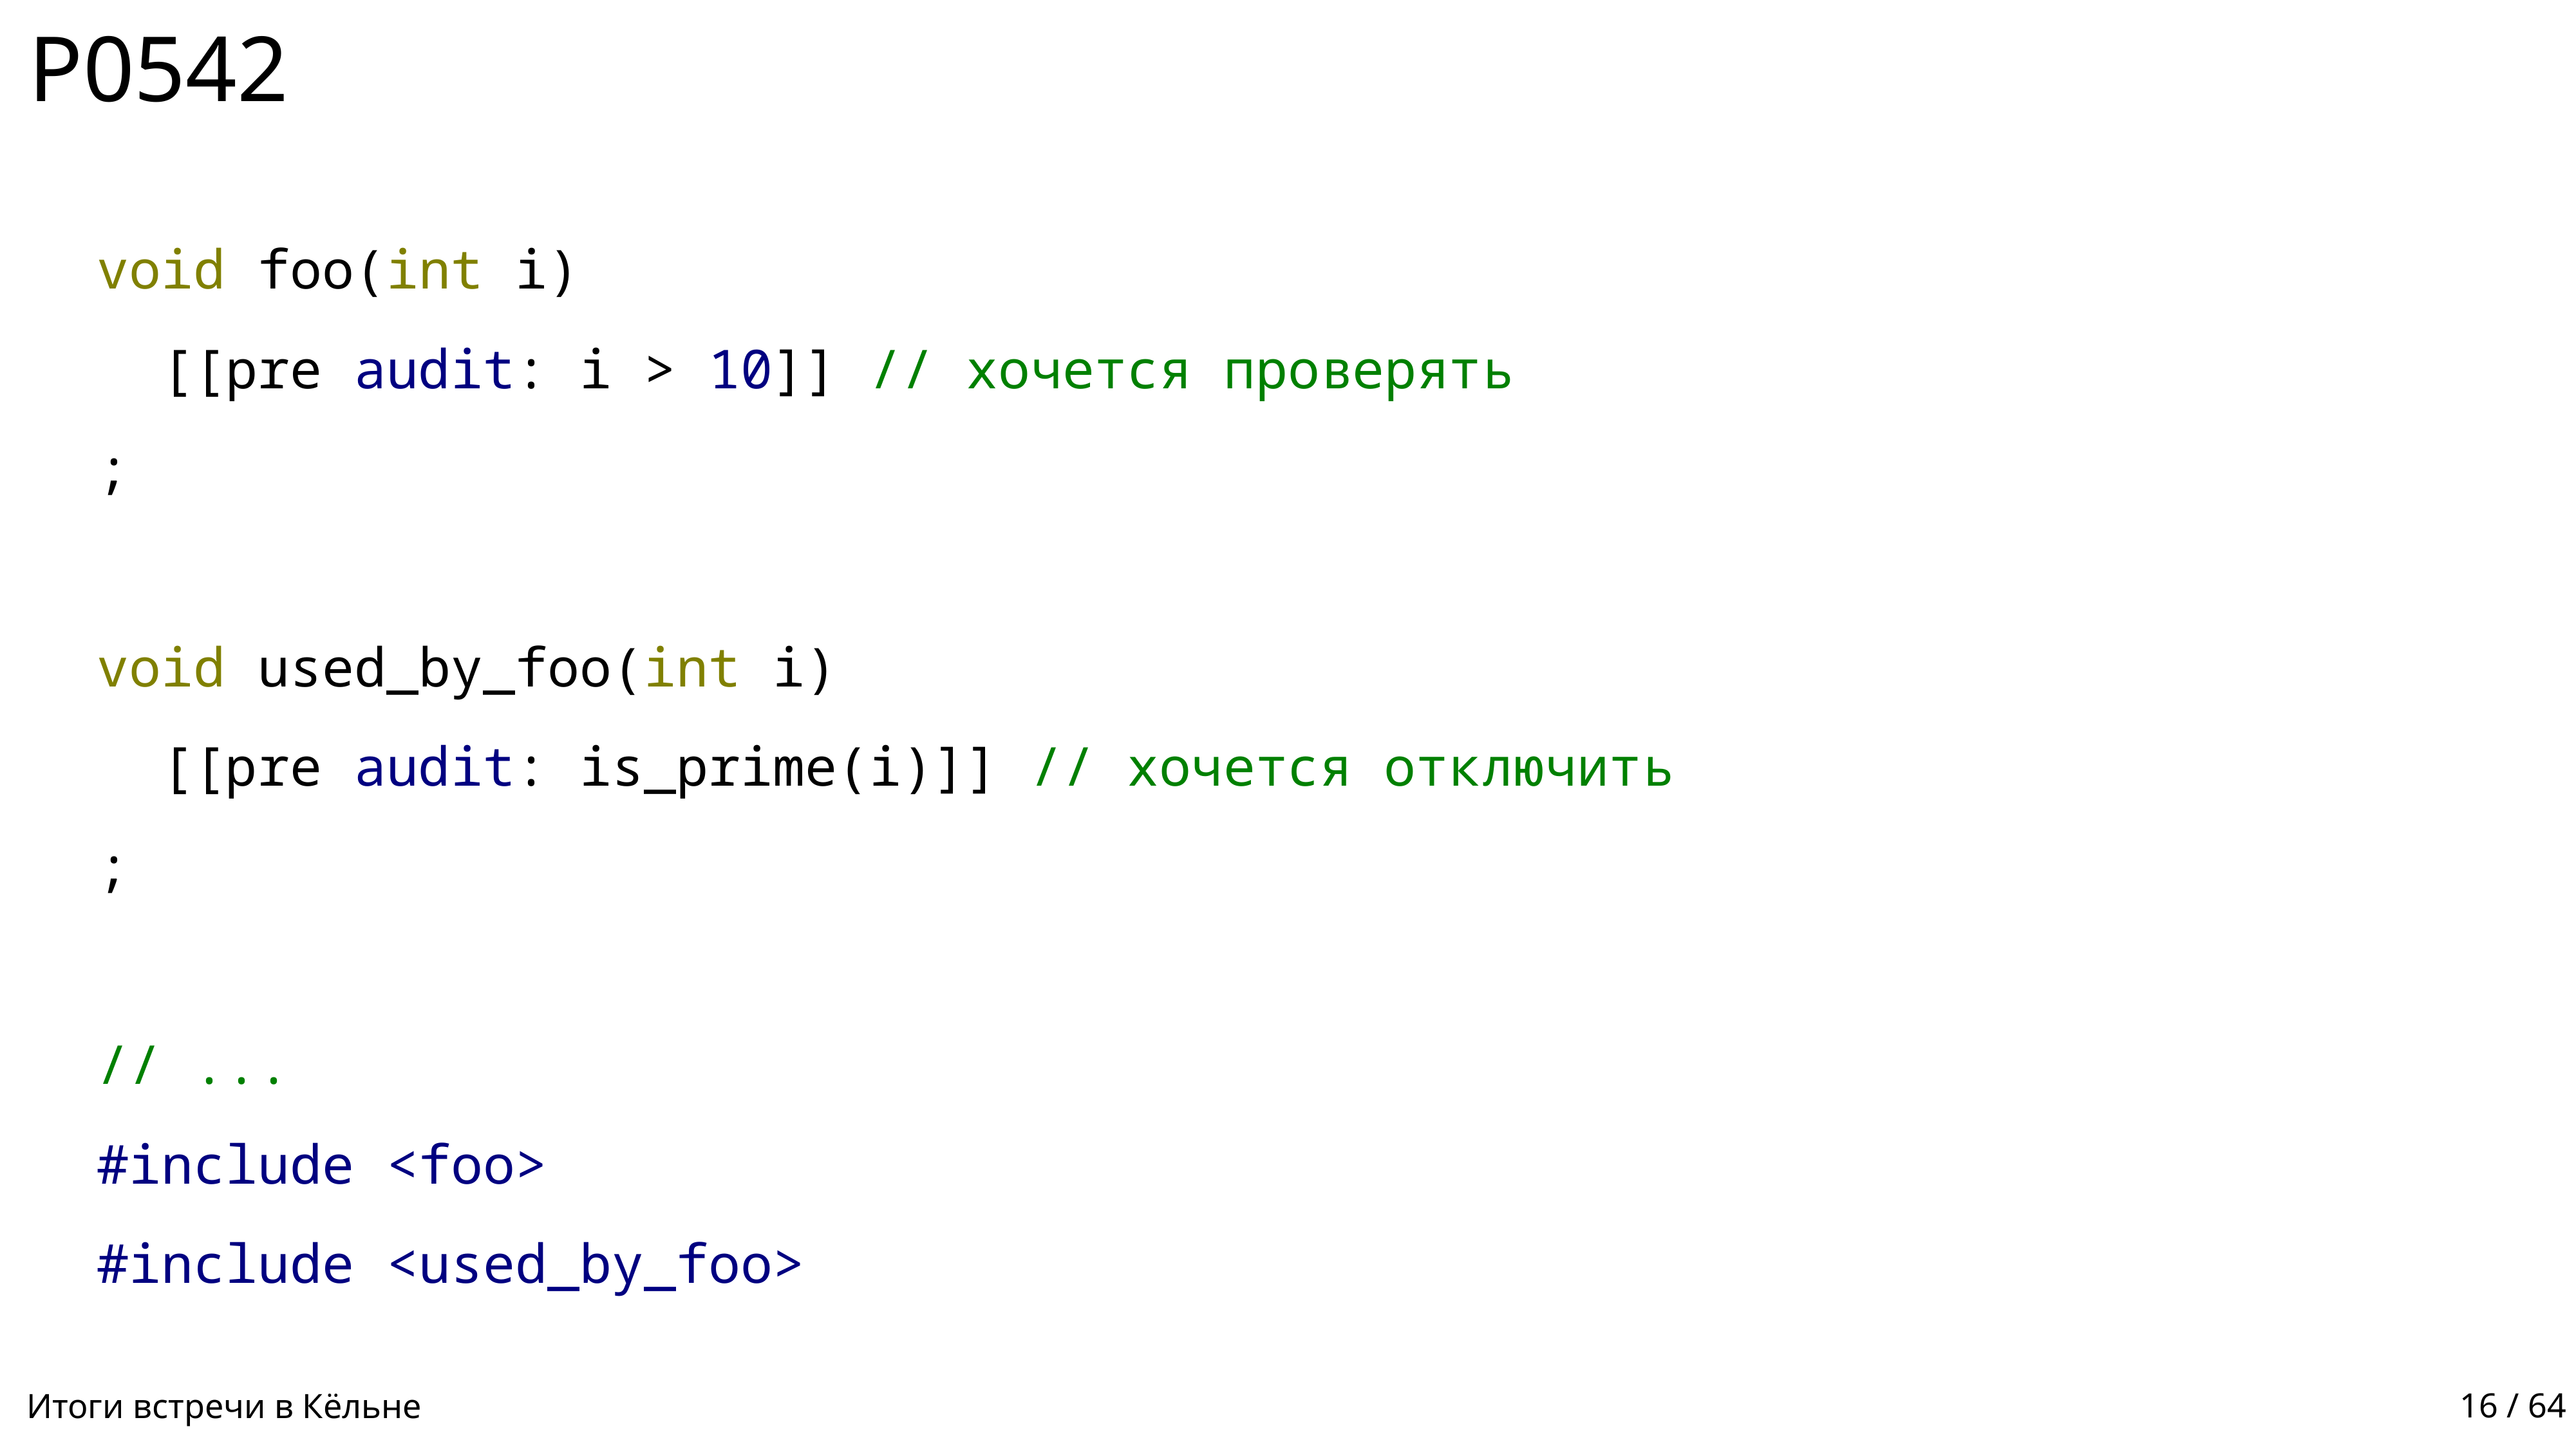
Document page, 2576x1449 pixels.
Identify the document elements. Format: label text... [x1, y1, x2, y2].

list <number> / 64 [1479, 1376, 2576, 1431]
title P0542 [19, 19, 2550, 155]
list void foo(int i) [[pre audit: i > 10]] // хочется проверять ; void used_by_foo(int i) [[pre audit: is_prime(i)]] // хочется отключить ; // ... #include <foo> #include <used_by_foo> [87, 214, 2550, 1382]
list Итоги встречи в Кёльне [17, 1376, 1114, 1431]
